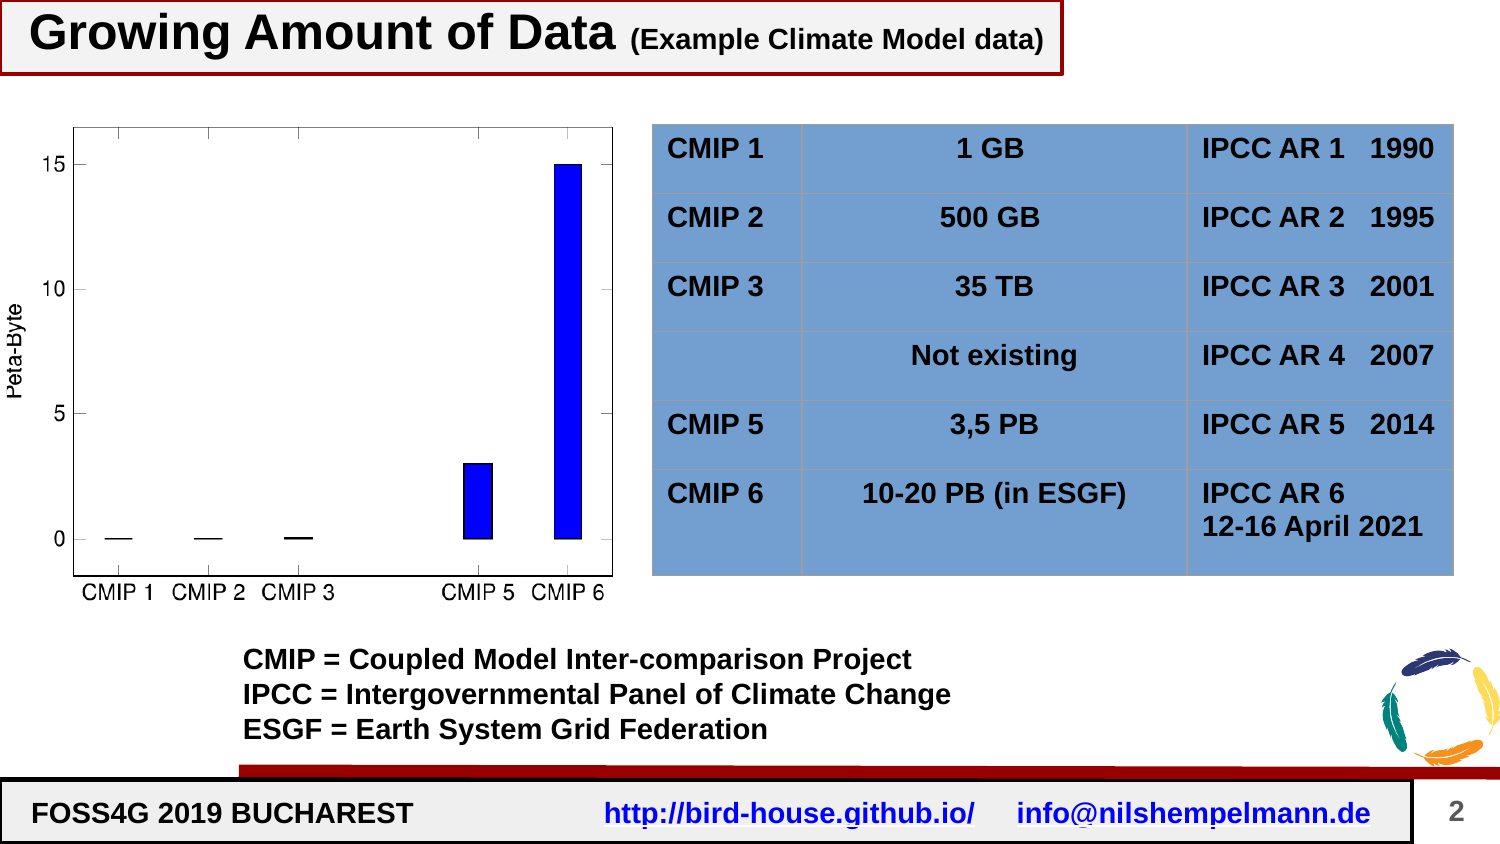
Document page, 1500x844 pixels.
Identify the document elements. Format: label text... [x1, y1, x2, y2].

table_cell 10-20 PB (in ESGF) [803, 470, 1186, 575]
table_cell 3,5 PB [803, 401, 1186, 469]
table_header CMIP 1 [653, 125, 801, 193]
picture [6, 75, 632, 658]
table_cell IPCC AR 2 1995 [1188, 194, 1452, 262]
table_cell [653, 332, 801, 400]
text_box CMIP = Coupled Model Inter-comparison Project IPCC = Intergovernmental Panel of Climate Change ESGF = Earth System Grid Federation [228, 625, 1021, 749]
table_header IPCC AR 1 1990 [1188, 125, 1452, 193]
table_header 1 GB [803, 125, 1186, 193]
table_cell CMIP 5 [653, 401, 801, 469]
table_cell CMIP 3 [653, 263, 801, 331]
table_cell IPCC AR 5 2014 [1188, 401, 1452, 469]
table_cell IPCC AR 4 2007 [1188, 332, 1452, 400]
table_cell Not existing [803, 332, 1186, 400]
table_cell 35 TB [803, 263, 1186, 331]
table_cell IPCC AR 6 12-16 April 2021 [1188, 470, 1452, 575]
table_cell CMIP 6 [653, 470, 801, 575]
table_cell CMIP 2 [653, 194, 801, 262]
table_cell IPCC AR 3 2001 [1188, 263, 1452, 331]
table_cell 500 GB [803, 194, 1186, 262]
picture [1381, 648, 1500, 767]
text_box Growing Amount of Data (Example Climate Model data) [0, 0, 1062, 75]
text_box 9 [1389, 777, 1480, 842]
